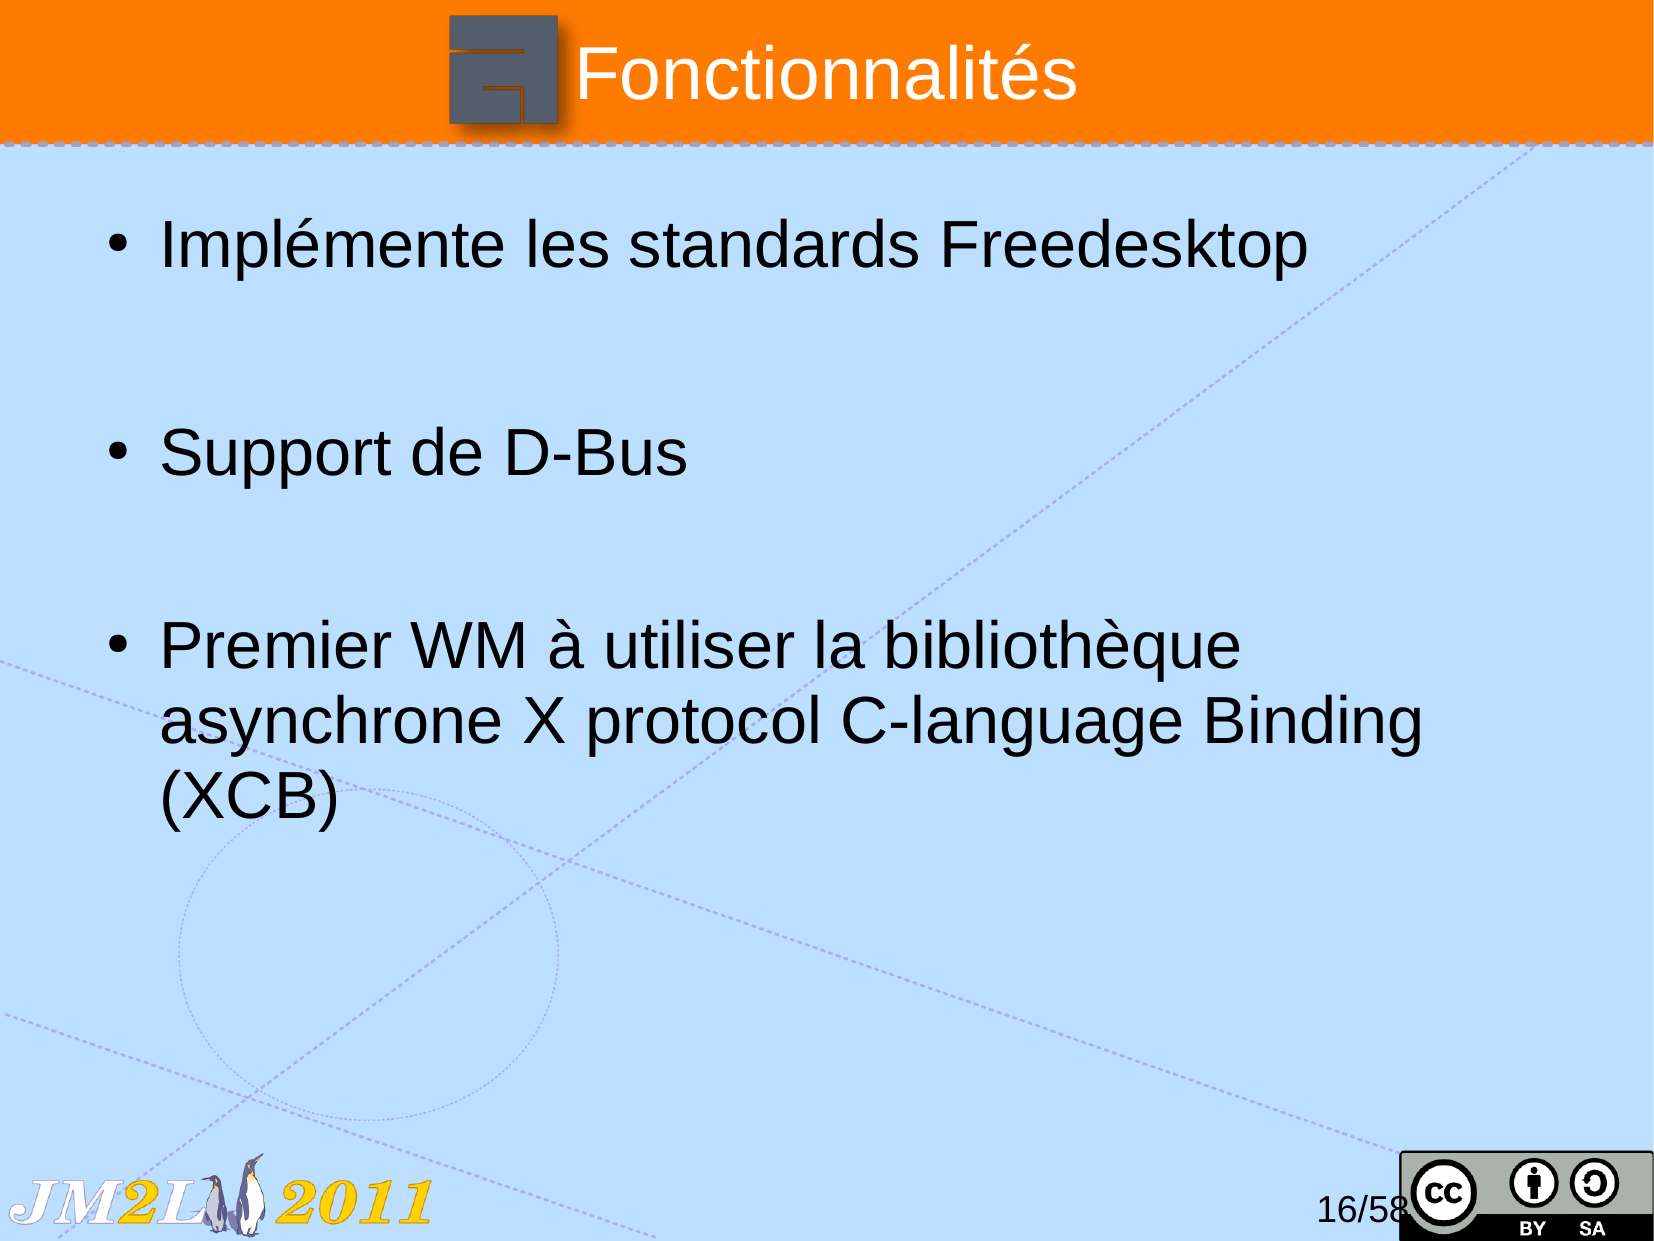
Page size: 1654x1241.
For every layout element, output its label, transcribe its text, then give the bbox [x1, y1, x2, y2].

title Fonctionnalités [29, 0, 1625, 148]
list Implémente les standards Freedesktop Support de D-Bus Premier WM à utiliser la bibliothèque asynchrone X protocol C-language Binding (XCB) [88, 206, 1577, 1026]
picture [0, 0, 1654, 1241]
picture [435, 1, 583, 144]
